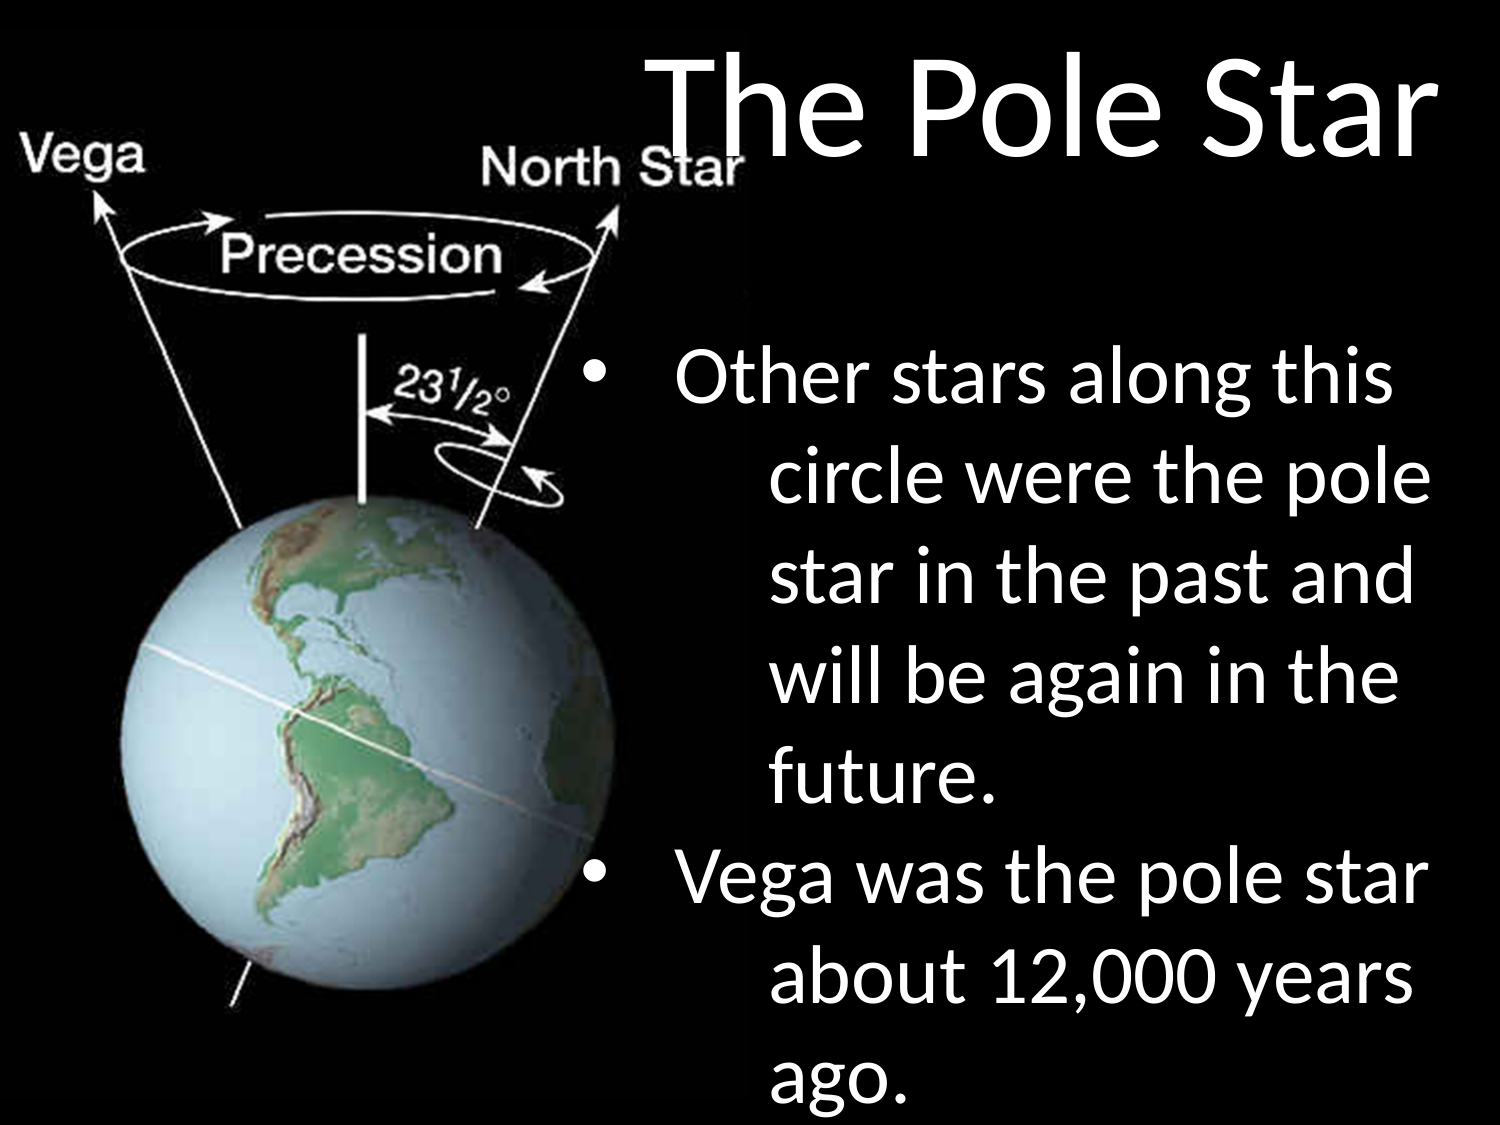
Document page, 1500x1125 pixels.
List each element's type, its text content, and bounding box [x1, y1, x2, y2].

text_box Other stars along this circle were the pole star in the past and will be again in the future. Vega was the pole star about 12,000 years ago. [565, 312, 1500, 1125]
text_box The Pole Star [628, 0, 1500, 196]
picture [0, 28, 751, 1100]
